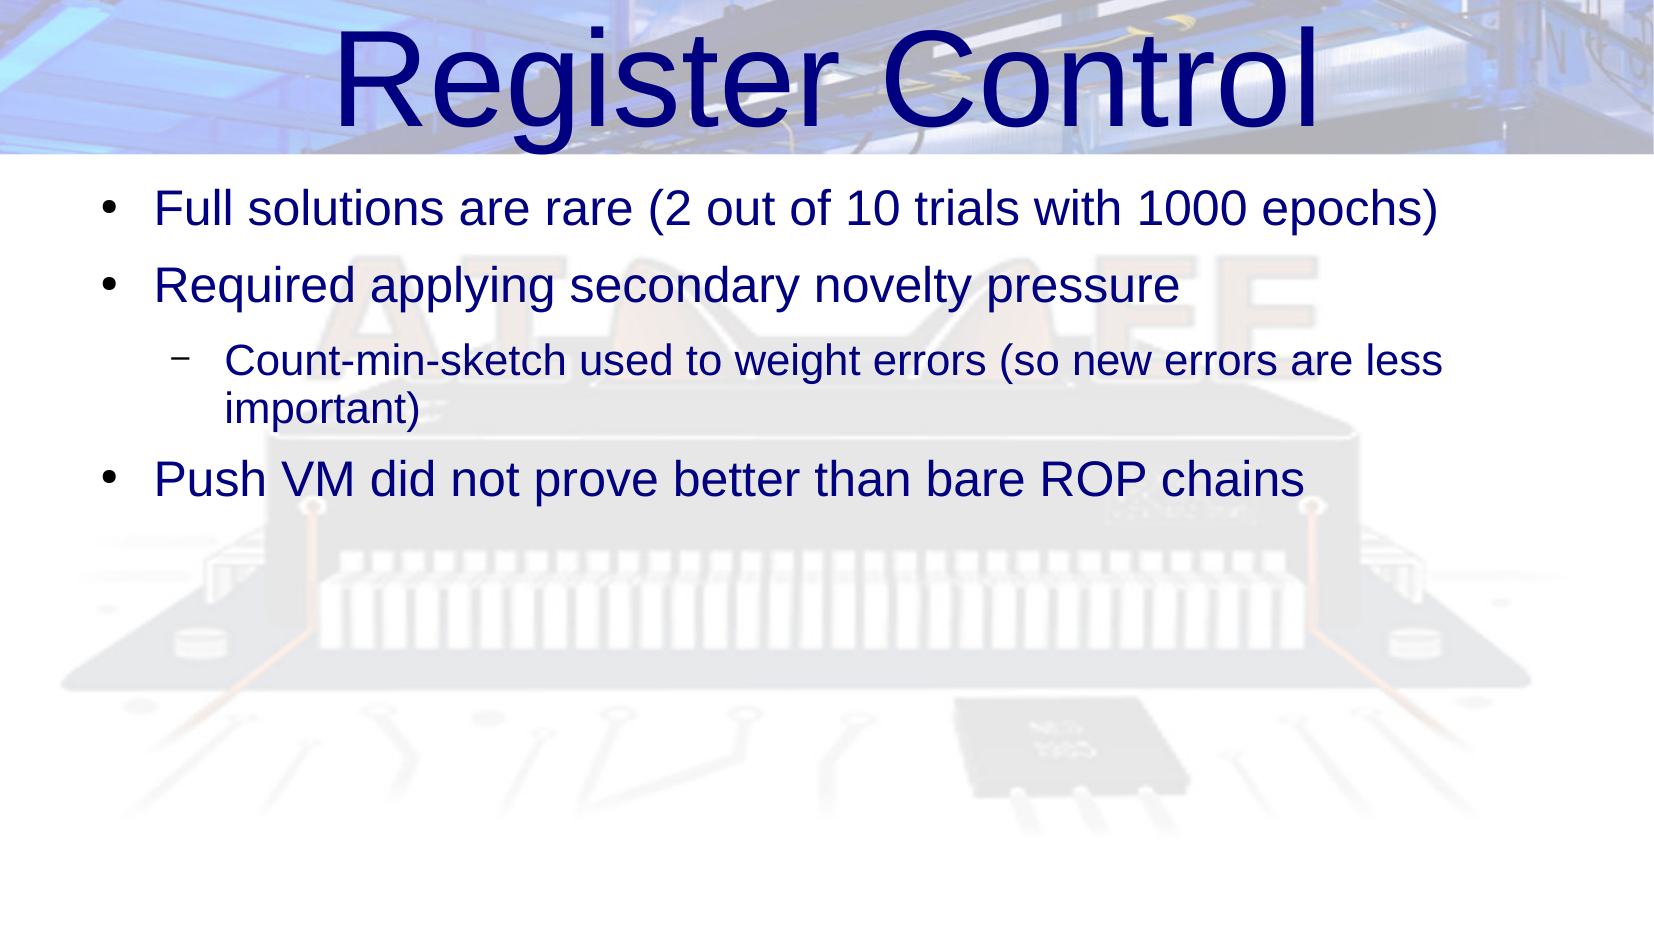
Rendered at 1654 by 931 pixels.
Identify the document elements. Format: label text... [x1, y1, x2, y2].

picture [0, 0, 1654, 931]
list Full solutions are rare (2 out of 10 trials with 1000 epochs) Required applying secondary novelty pressure Count-min-sketch used to weight errors (so new errors are less important) Push VM did not prove better than bare ROP chains [82, 180, 1538, 811]
title Register Control [82, 37, 1571, 121]
